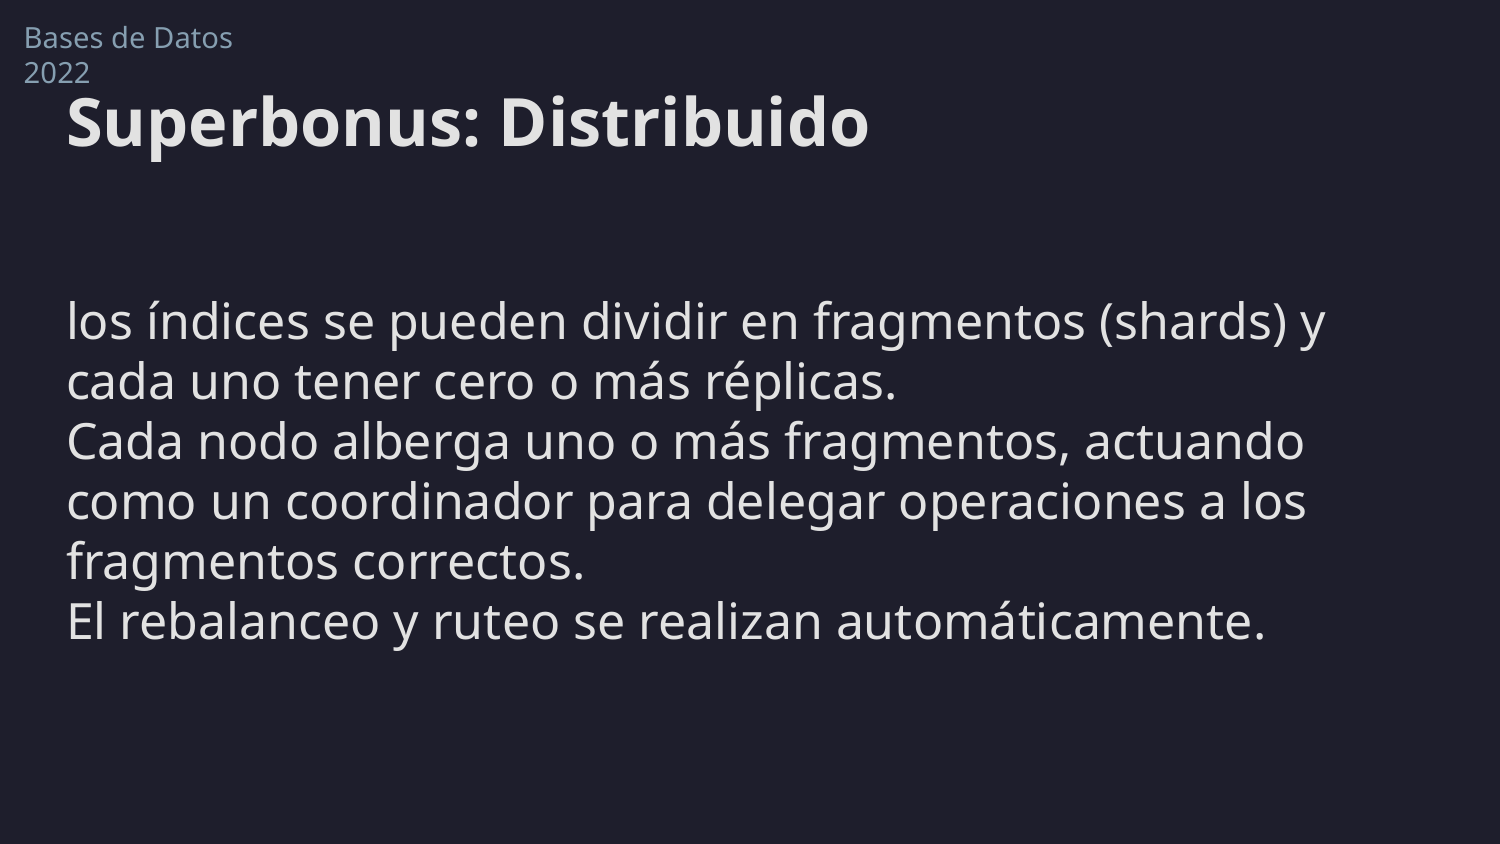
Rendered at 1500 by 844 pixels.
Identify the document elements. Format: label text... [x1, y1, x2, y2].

title Superbonus: Distribuido [51, 72, 1449, 167]
list los índices se pueden dividir en fragmentos (shards) y cada uno tener cero o más réplicas. Cada nodo alberga uno o más fragmentos, actuando como un coordinador para delegar operaciones a los fragmentos correctos. El rebalanceo y ruteo se realizan automáticamente. [51, 189, 1449, 750]
